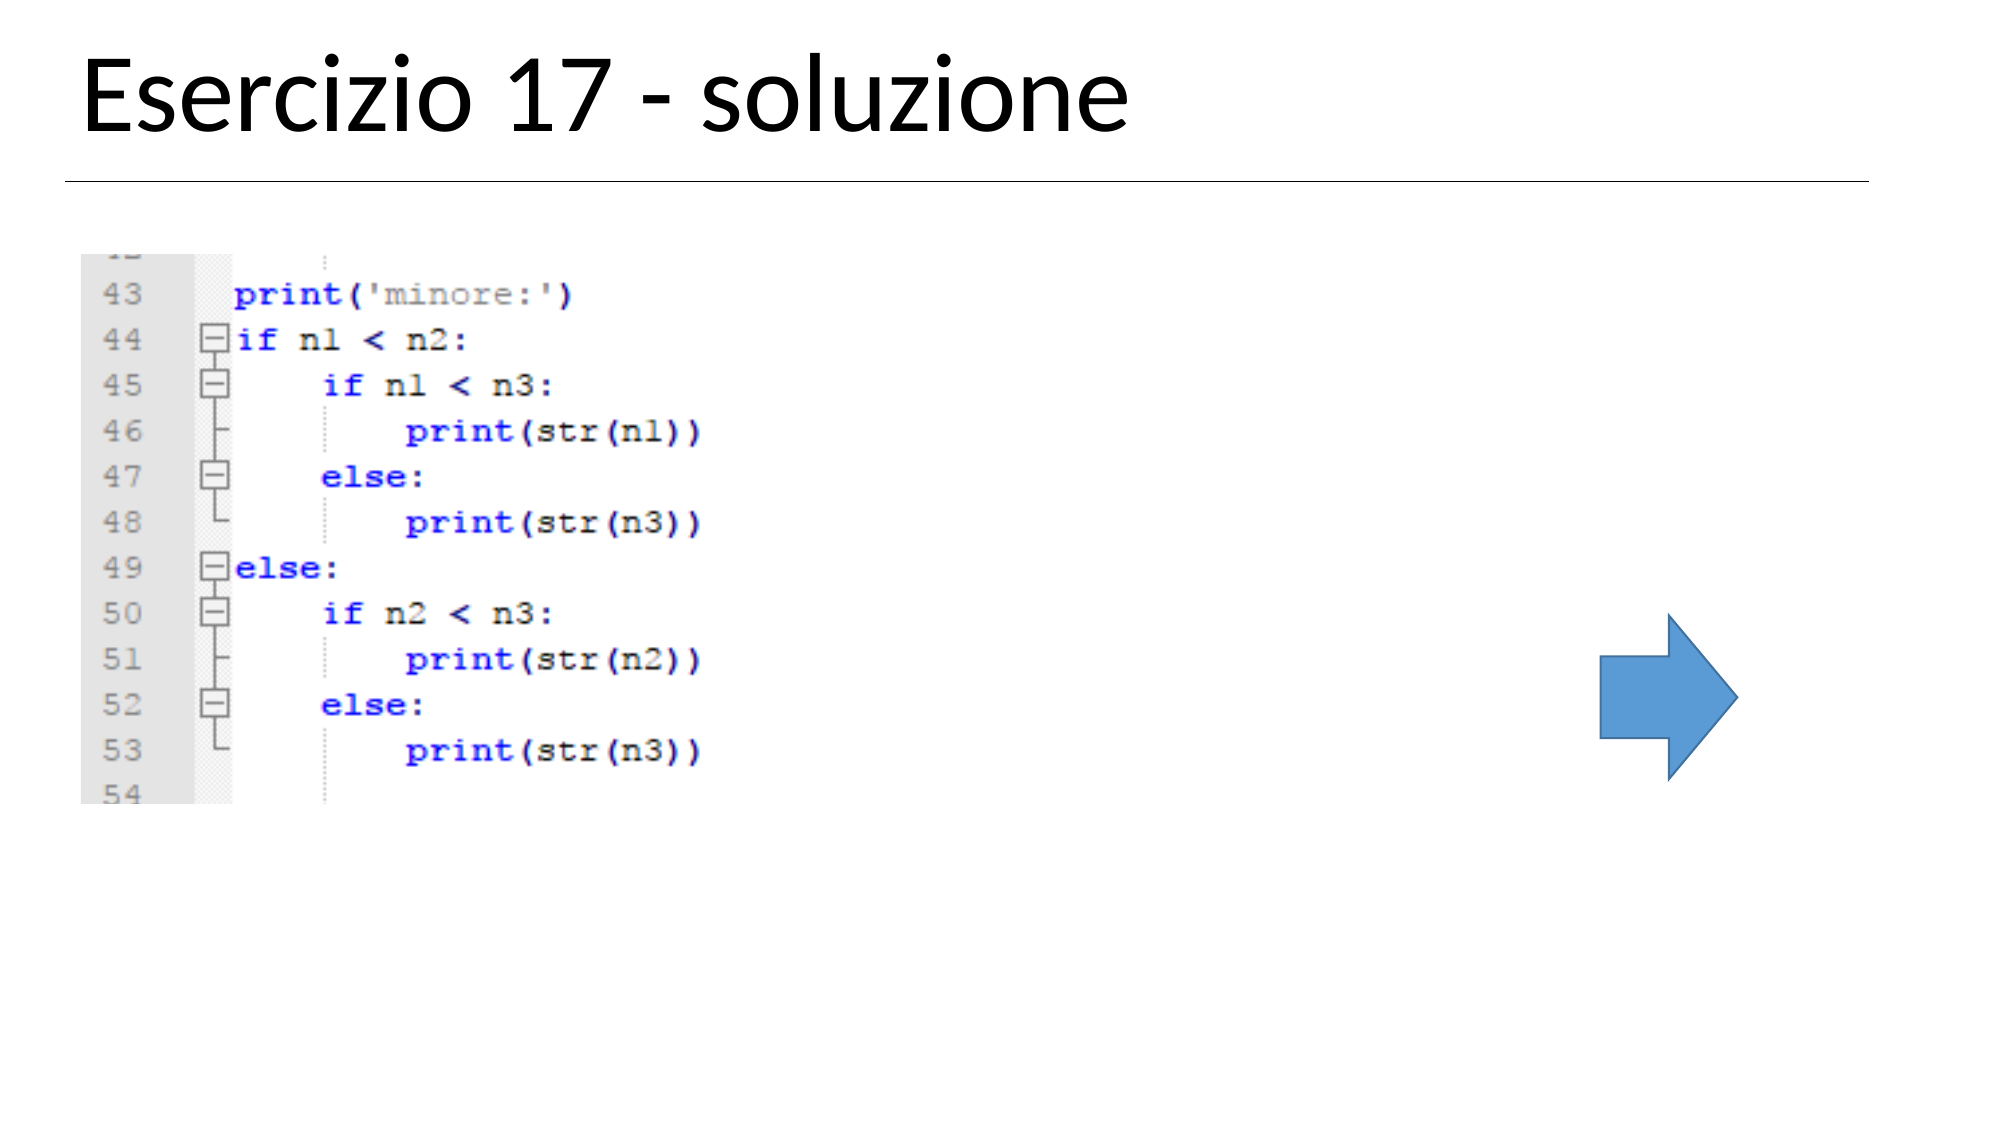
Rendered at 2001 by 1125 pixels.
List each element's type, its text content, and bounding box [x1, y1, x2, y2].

picture [80, 254, 1476, 804]
text_box Esercizio 17 - soluzione [64, 26, 1899, 184]
text_box [1600, 615, 1738, 780]
